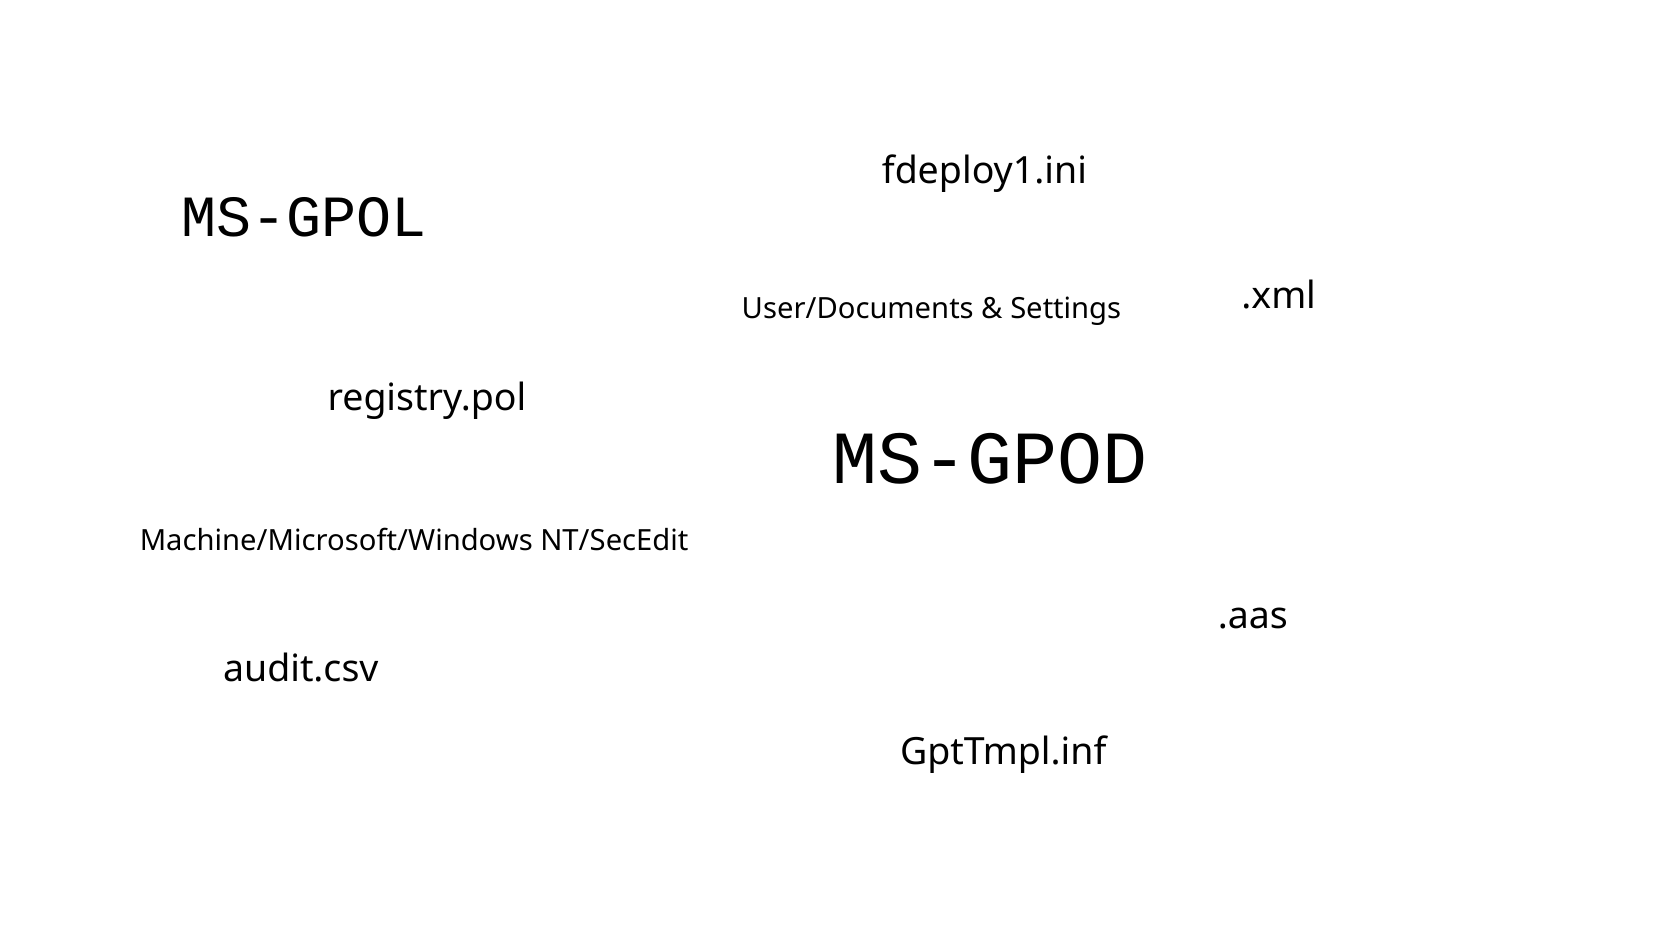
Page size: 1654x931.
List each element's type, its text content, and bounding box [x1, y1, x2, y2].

text_box fdeploy1.ini [867, 140, 1117, 199]
text_box audit.csv [208, 637, 409, 696]
text_box MS-GPOD [817, 413, 1163, 514]
text_box GptTmpl.inf [885, 720, 1136, 780]
text_box MS-GPOL [166, 181, 442, 262]
text_box Machine/Microsoft/Windows NT/SecEdit [124, 514, 729, 564]
text_box .aas [1203, 585, 1311, 644]
text_box User/Documents & Settings [726, 282, 1162, 333]
text_box registry.pol [312, 366, 550, 425]
text_box .xml [1226, 265, 1338, 324]
